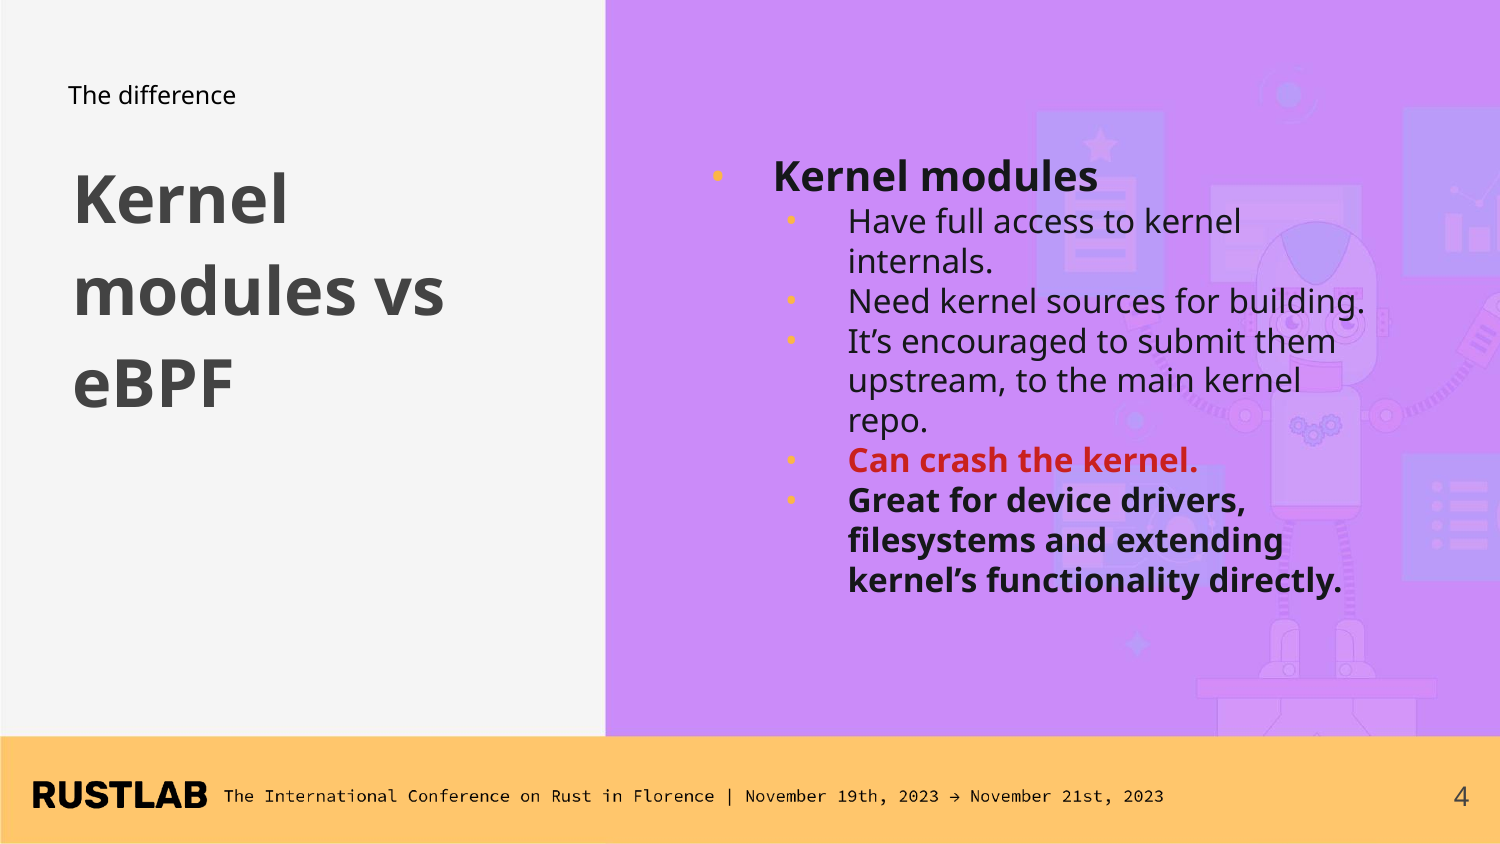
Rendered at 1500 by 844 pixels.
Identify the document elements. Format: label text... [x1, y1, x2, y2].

text_box The difference [68, 79, 517, 118]
list Kernel modules Have full access to kernel internals. Need kernel sources for building. It’s encouraged to submit them upstream, to the main kernel repo. Can crash the kernel. Great for device drivers, filesystems and extending kernel’s functionality directly. [682, 125, 1405, 624]
title Kernel modules vs eBPF [57, 129, 506, 336]
picture [0, 0, 1500, 844]
